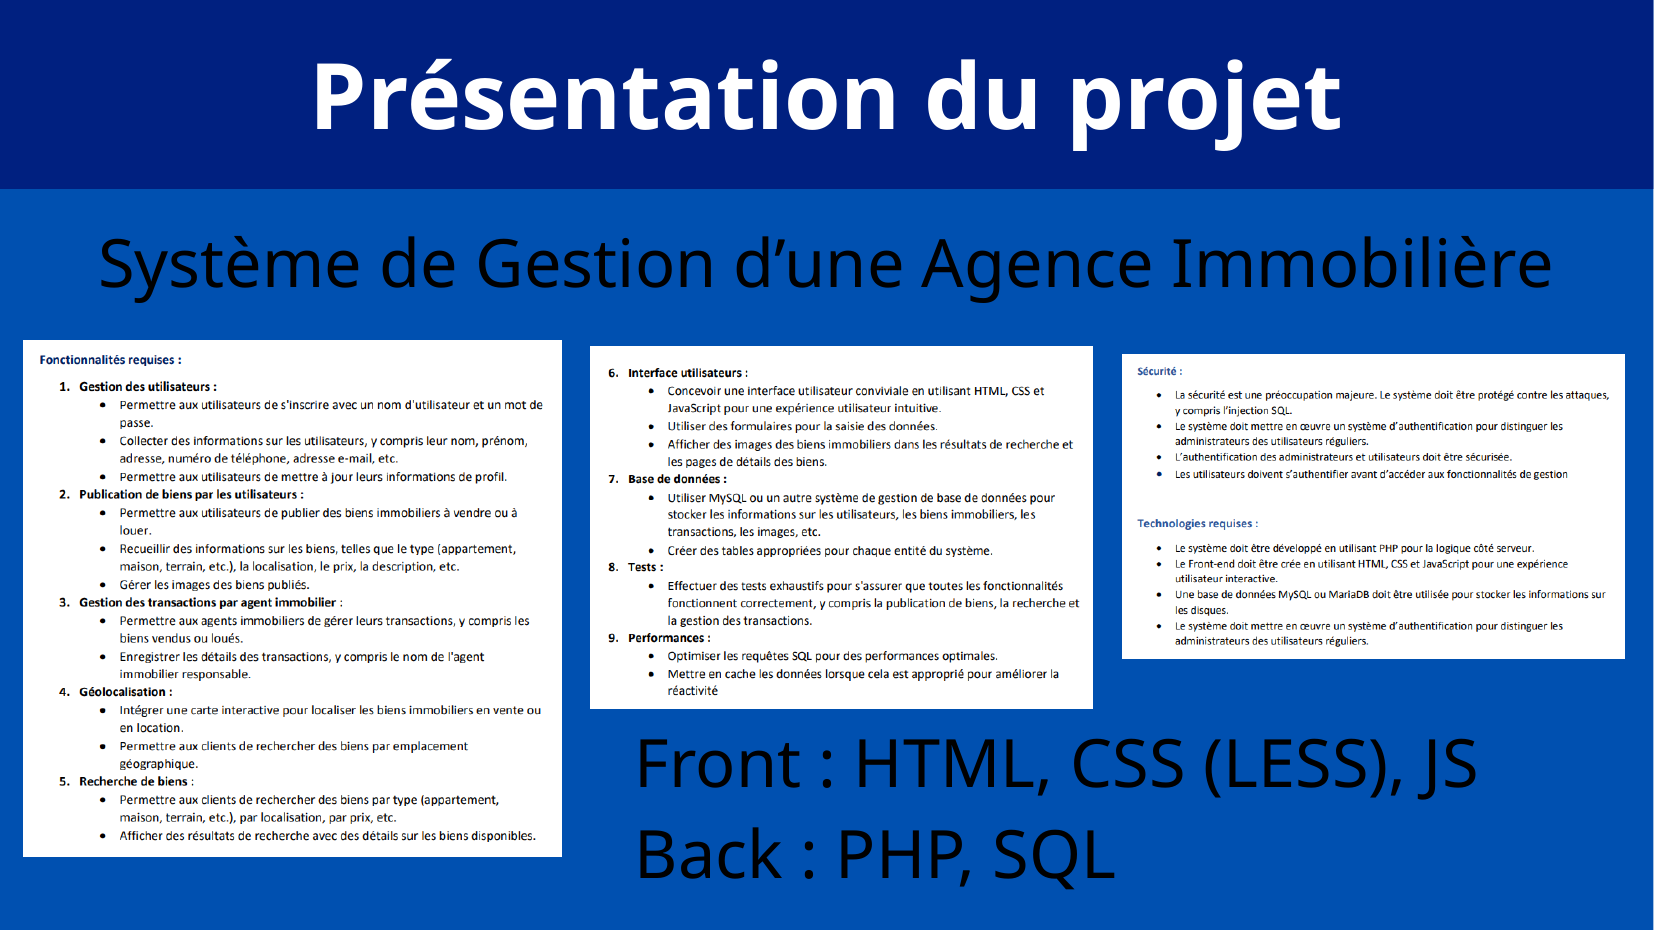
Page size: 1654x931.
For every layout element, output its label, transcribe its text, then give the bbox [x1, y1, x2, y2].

picture [23, 340, 562, 857]
text_box Système de Gestion d’une Agence Immobilière [0, 208, 1654, 304]
title Présentation du projet [0, 0, 1654, 189]
picture [590, 346, 1093, 709]
picture [1122, 354, 1625, 659]
text_box Front : HTML, CSS (LESS), JS Back : PHP, SQL [620, 708, 1595, 886]
